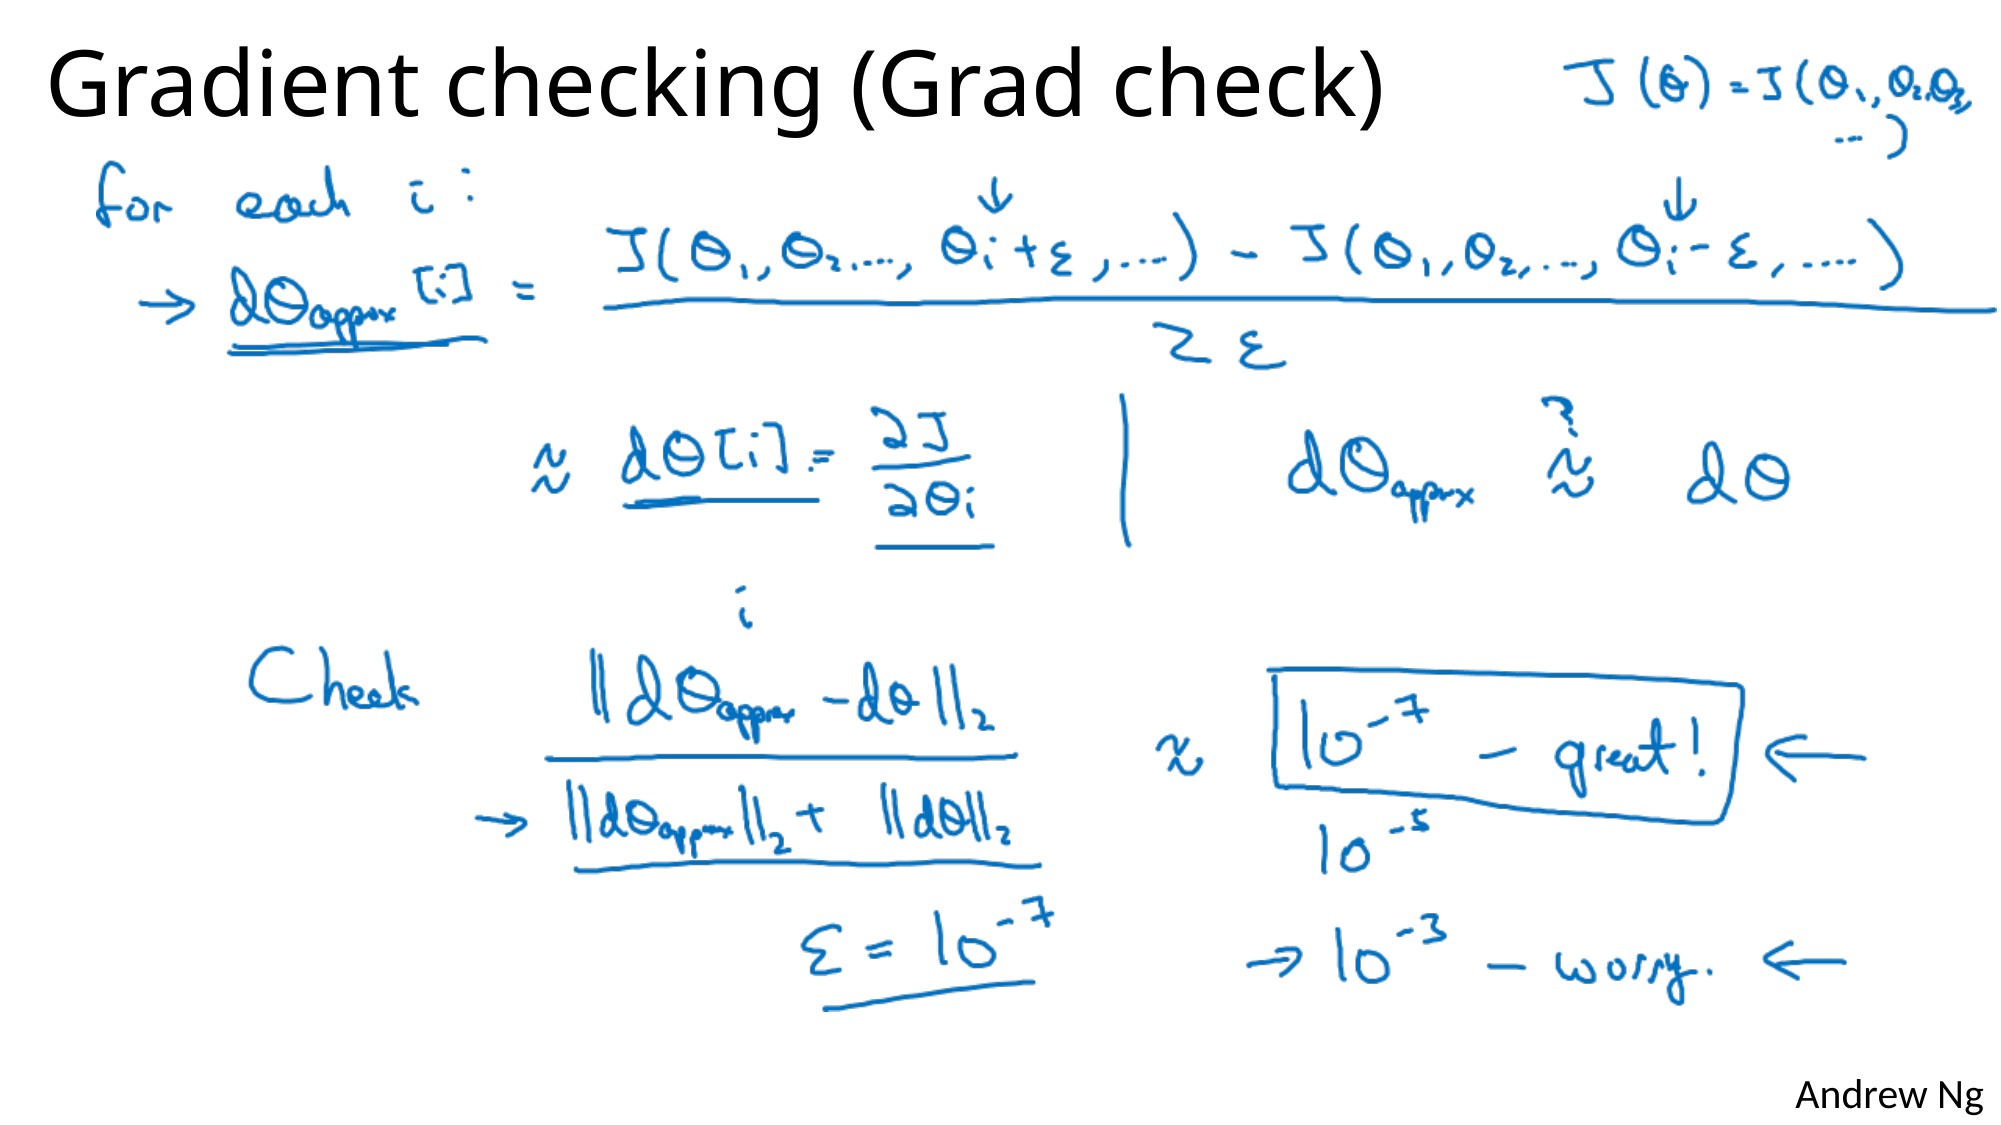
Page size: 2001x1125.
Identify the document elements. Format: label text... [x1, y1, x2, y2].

title Gradient checking (Grad check) [30, 29, 1755, 248]
picture [96, 55, 1997, 1012]
